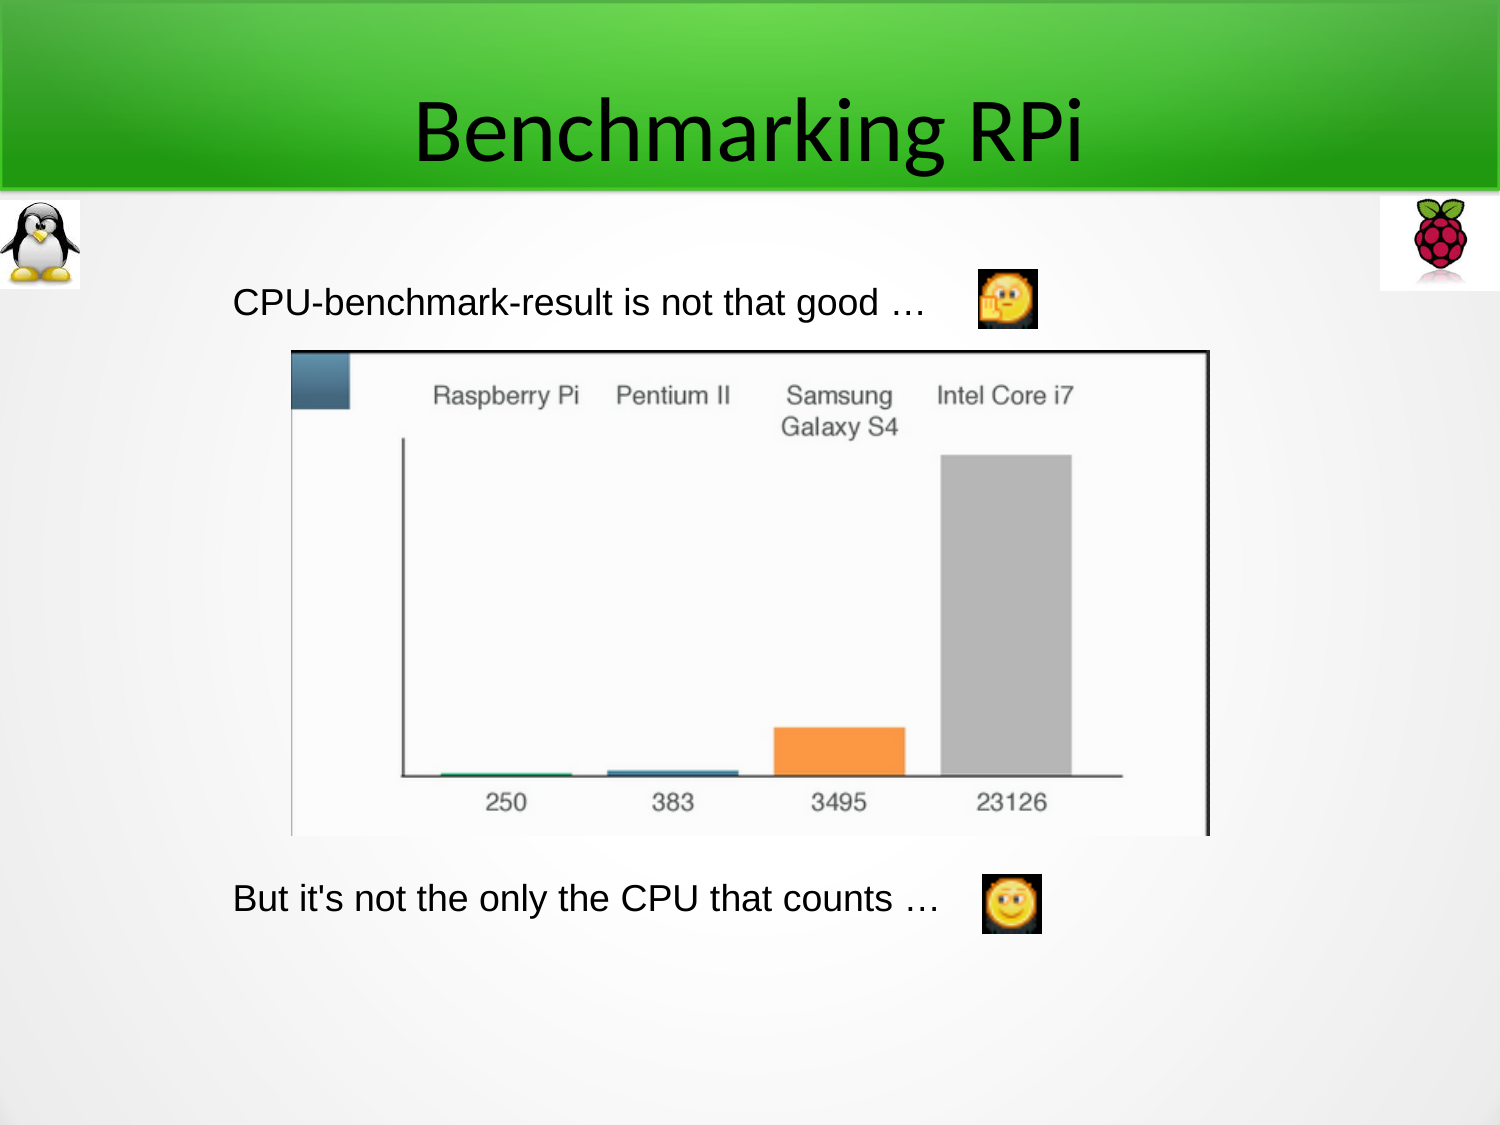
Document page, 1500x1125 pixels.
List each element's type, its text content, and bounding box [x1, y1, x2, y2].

title Benchmarking RPi [75, 45, 1426, 233]
picture [1380, 196, 1500, 291]
picture [982, 874, 1042, 934]
text_box But it's not the only the CPU that counts … [217, 870, 994, 928]
picture [0, 200, 80, 289]
picture [291, 350, 1210, 836]
picture [978, 269, 1038, 329]
text_box CPU-benchmark-result is not that good … [217, 273, 994, 331]
